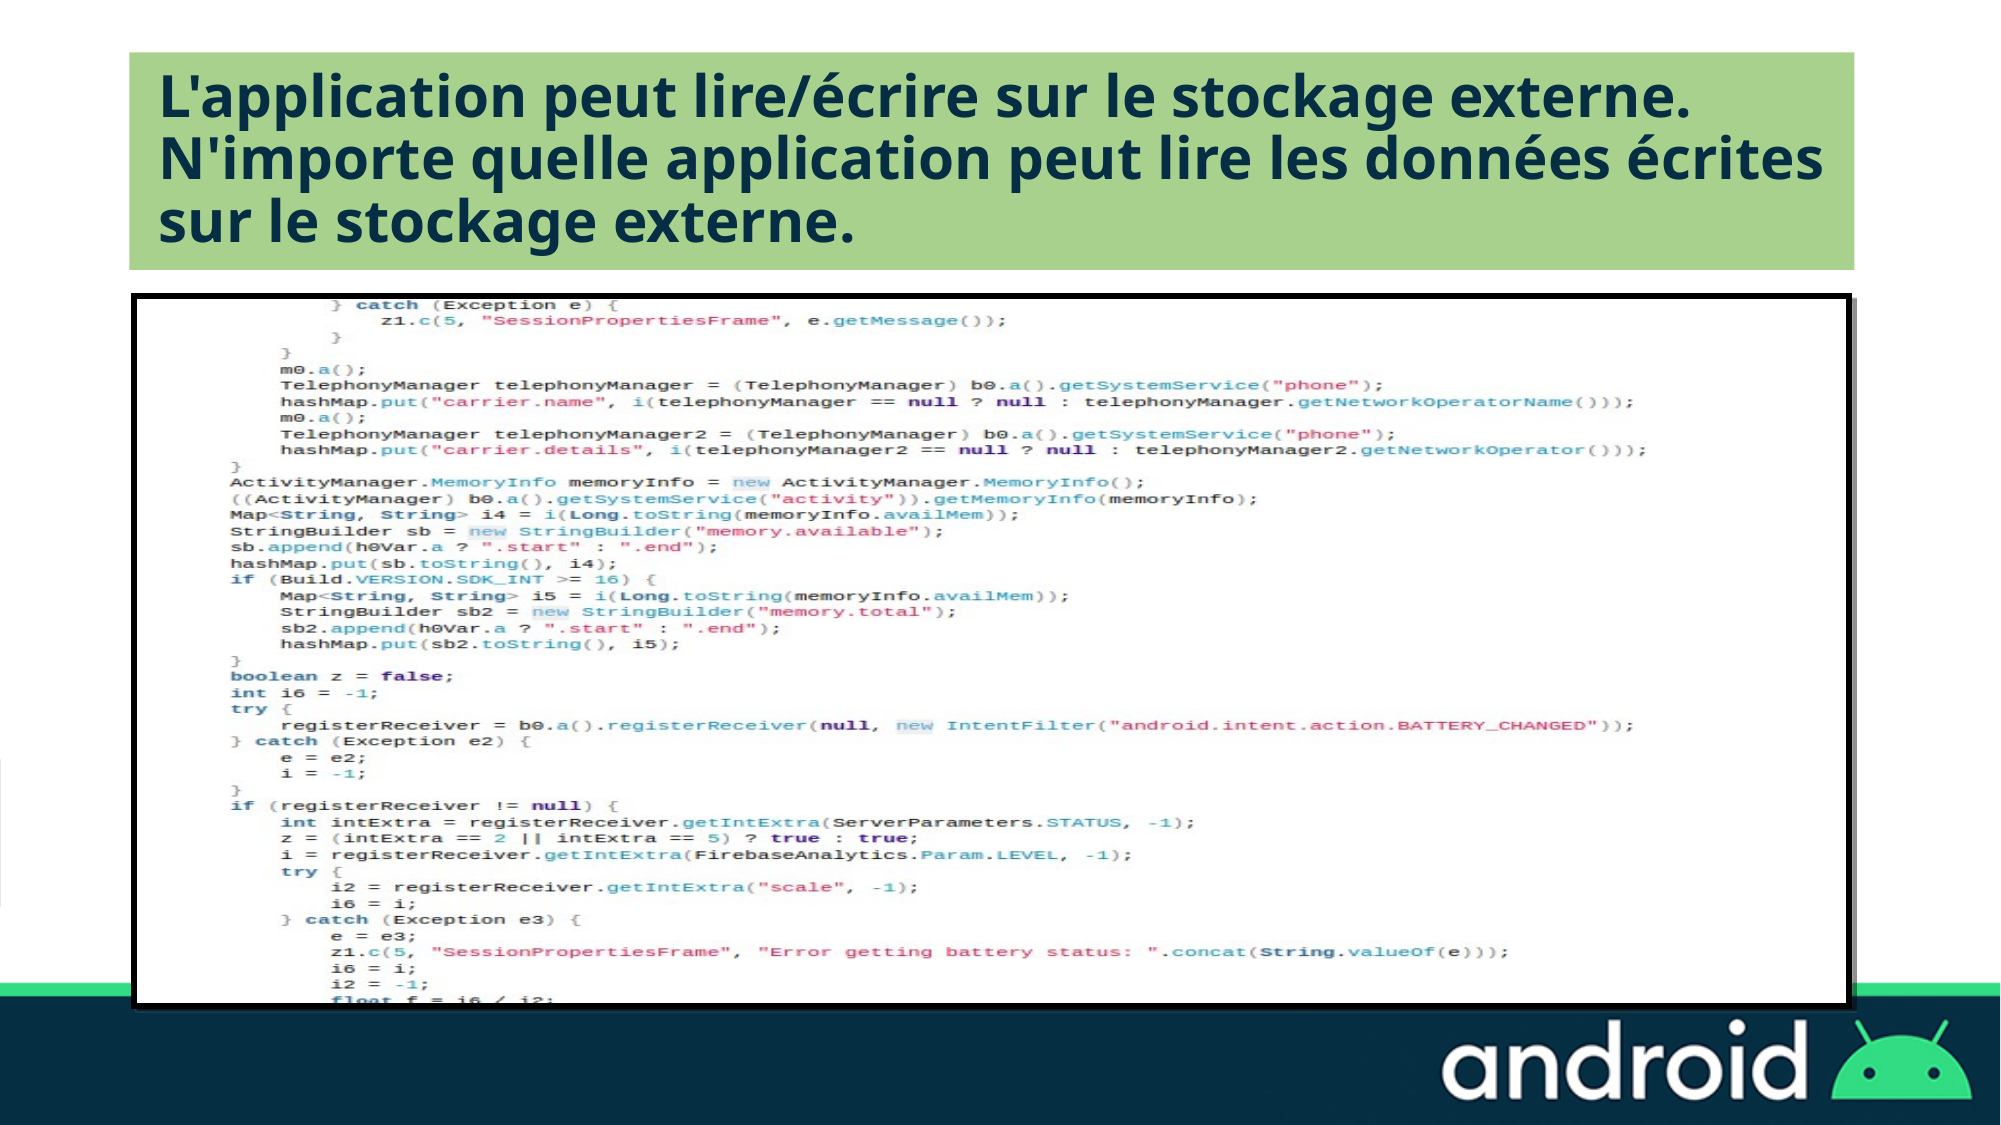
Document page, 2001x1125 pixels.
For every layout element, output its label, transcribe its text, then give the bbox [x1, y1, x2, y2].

picture [137, 299, 1847, 1003]
title L'application peut lire/écrire sur le stockage externe. N'importe quelle application peut lire les données écrites sur le stockage externe. [129, 52, 1855, 270]
